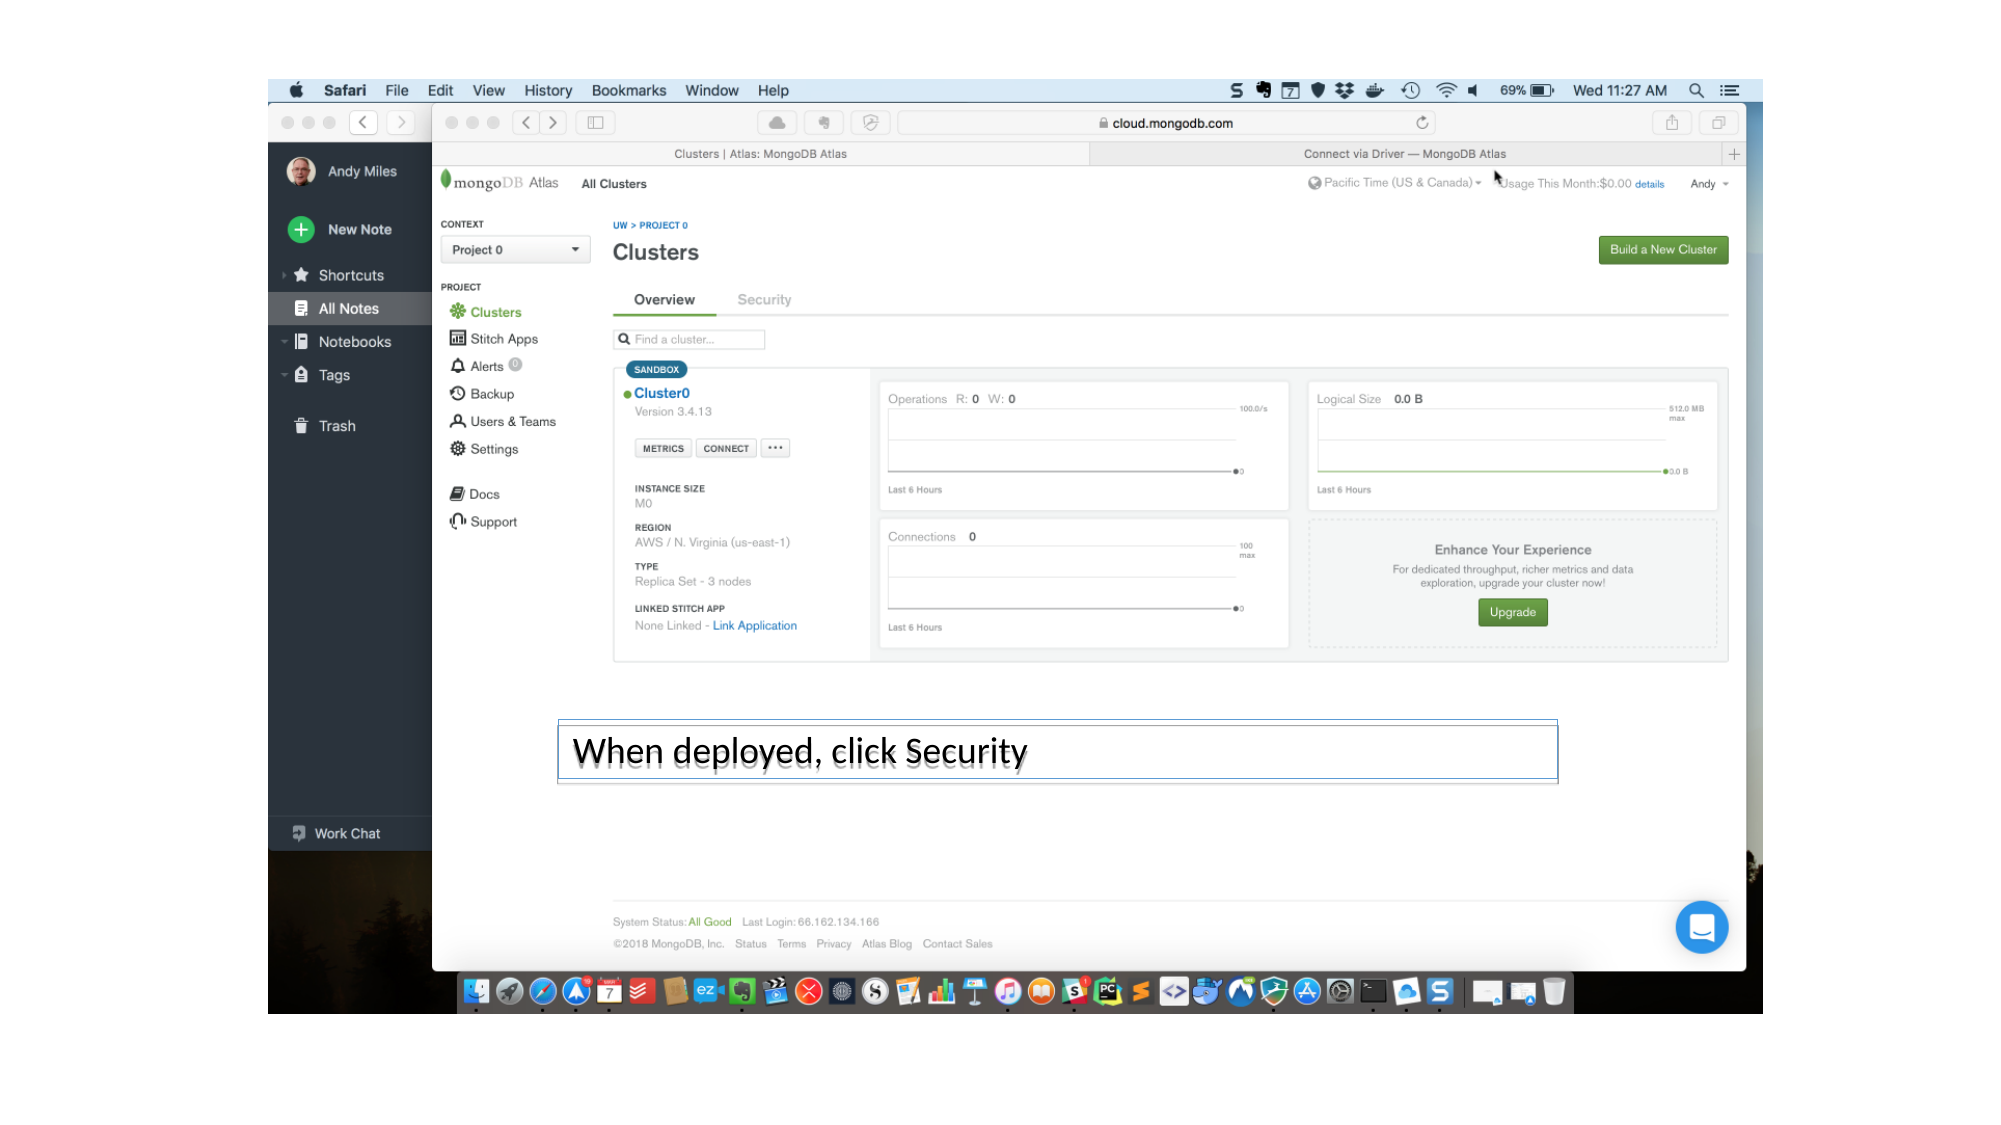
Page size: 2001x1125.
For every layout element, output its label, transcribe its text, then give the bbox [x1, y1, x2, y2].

picture [268, 79, 1763, 1014]
text_box When deployed, click Security [558, 719, 1558, 779]
